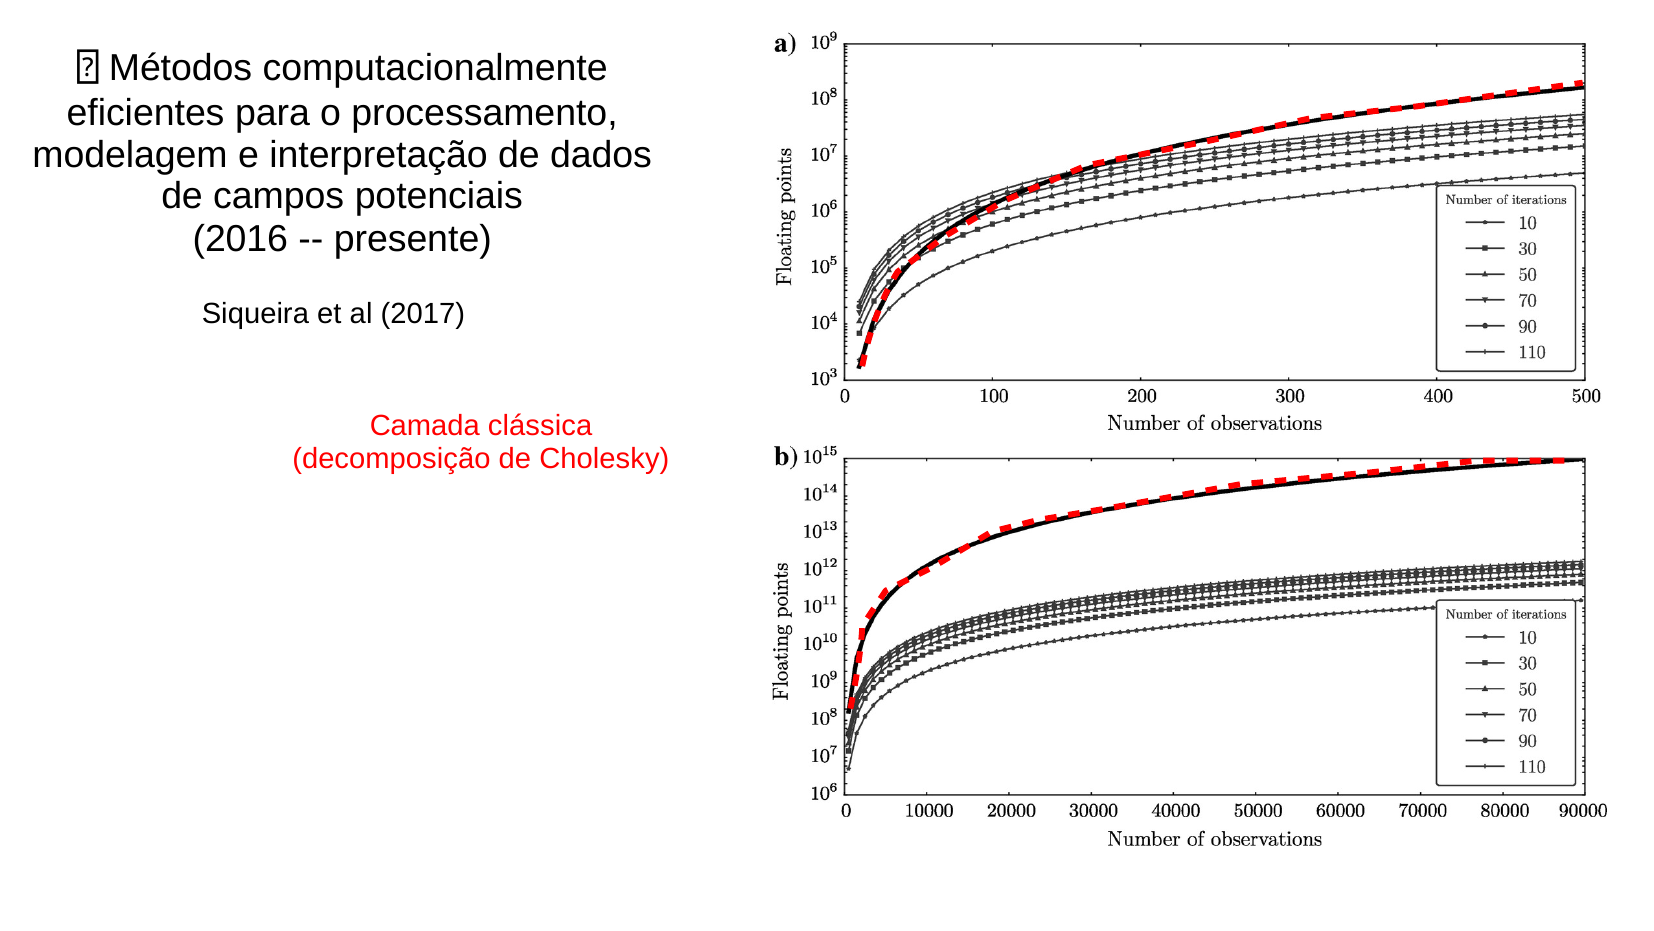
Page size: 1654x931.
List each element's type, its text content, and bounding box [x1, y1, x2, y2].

text_box ⍰ Métodos computacionalmente eficientes para o processamento, modelagem e interpretação de dados de campos potenciais (2016 -- presente) [17, 32, 674, 272]
text_box Siqueira et al (2017) [85, 289, 582, 337]
picture [772, 31, 1607, 846]
text_box Camada clássica (decomposição de Cholesky) [277, 401, 686, 515]
